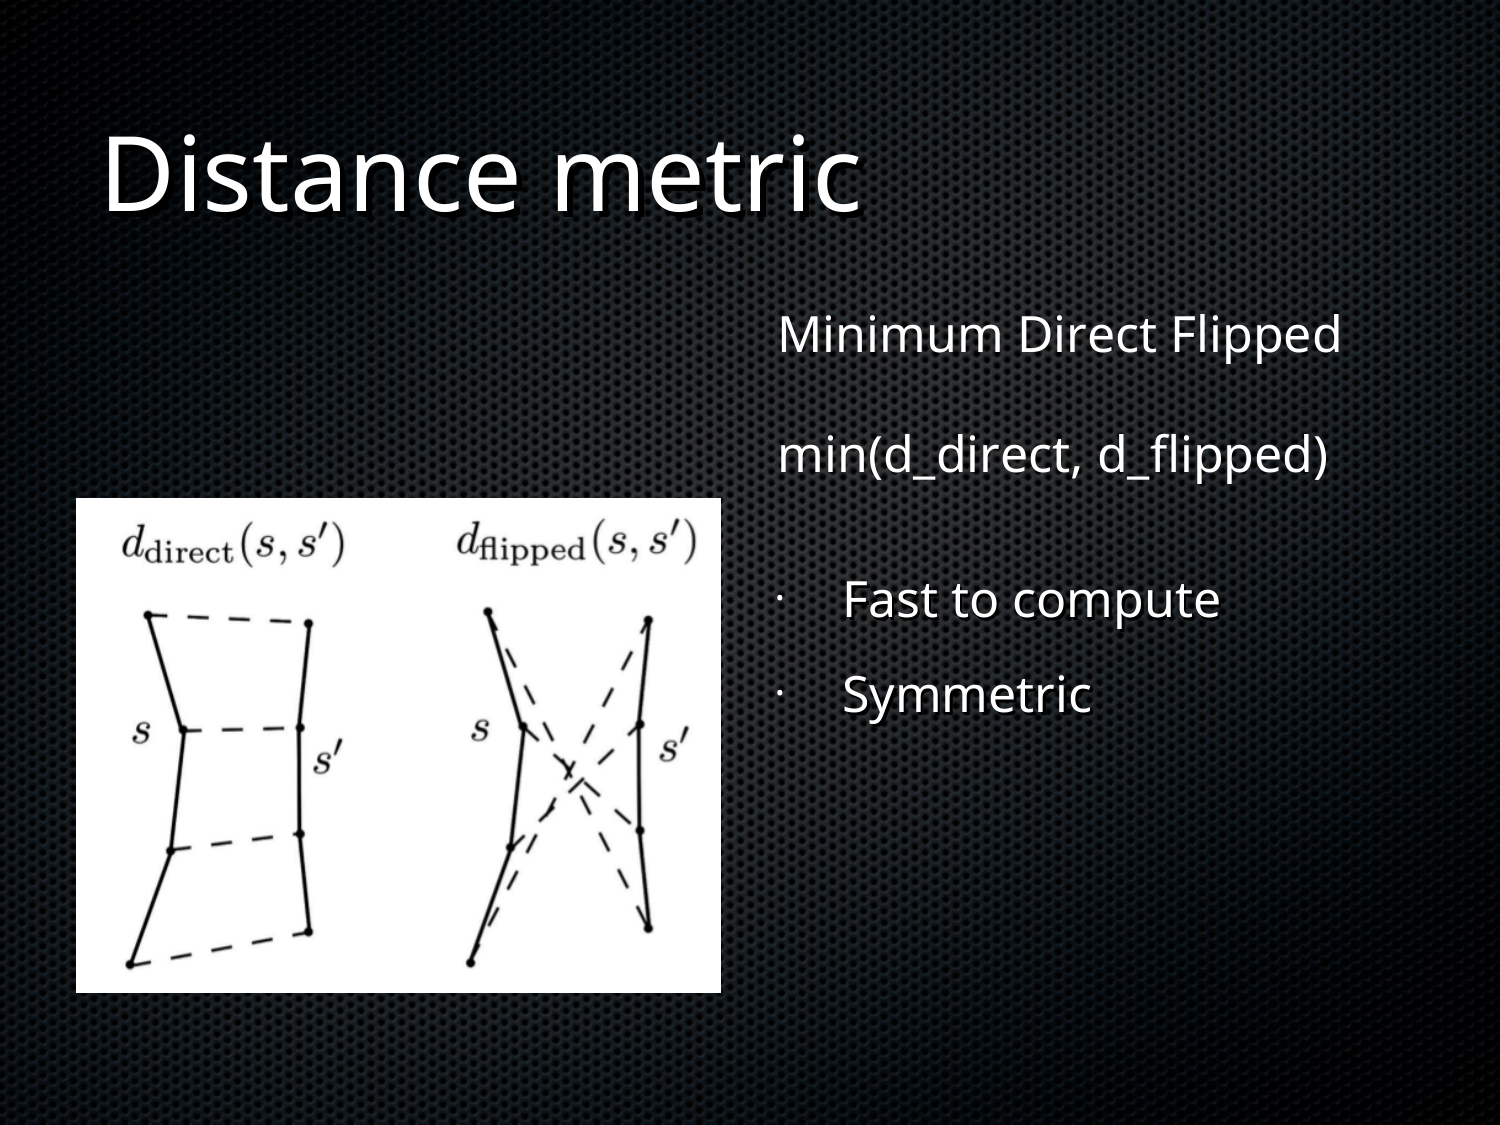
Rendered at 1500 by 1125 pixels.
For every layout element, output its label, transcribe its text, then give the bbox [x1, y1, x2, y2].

list Fast to compute Symmetric [767, 318, 1411, 972]
title Distance metric [91, 29, 1411, 311]
text_box Minimum Direct Flipped min(d_direct, d_flipped) [762, 295, 1407, 491]
picture [0, 0, 1500, 1125]
